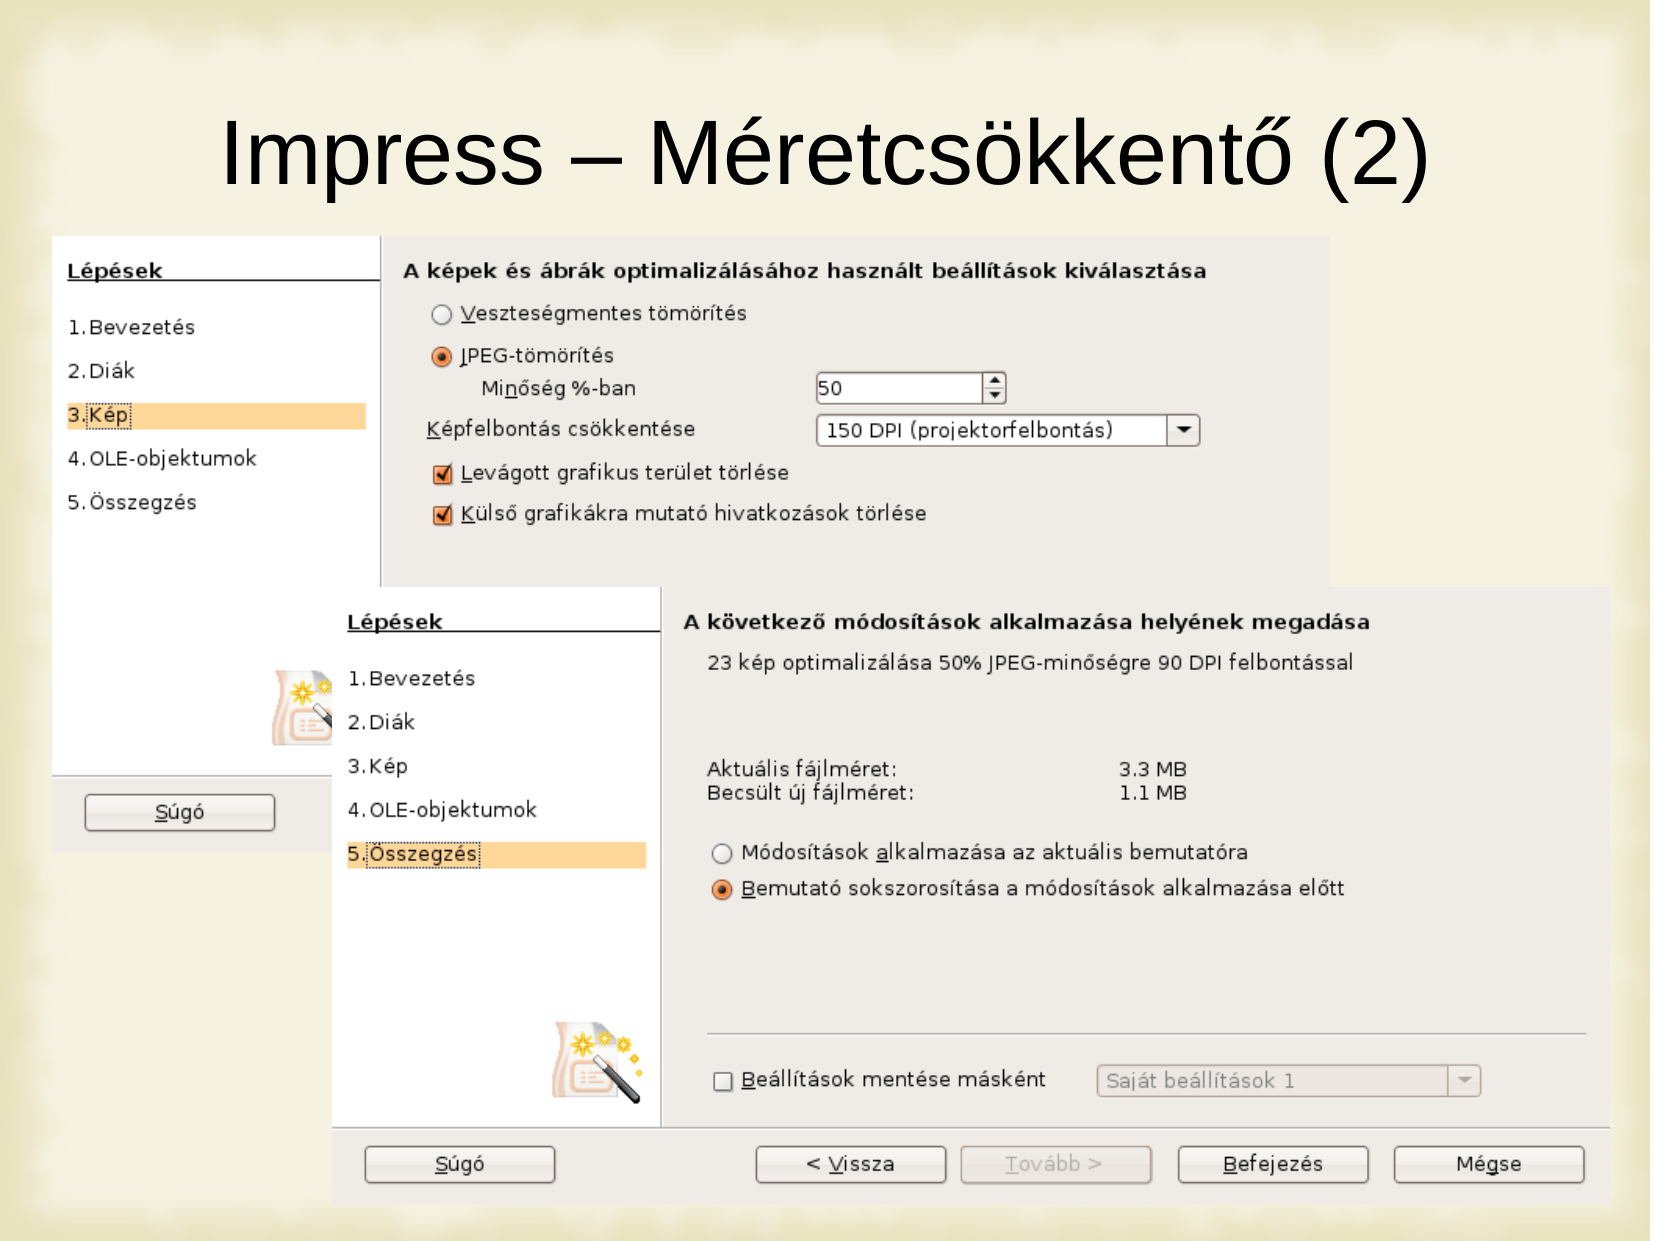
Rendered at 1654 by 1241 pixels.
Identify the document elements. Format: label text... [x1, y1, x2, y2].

picture [0, 0, 1651, 1241]
title Impress – Méretcsökkentő (2) [82, 56, 1571, 250]
